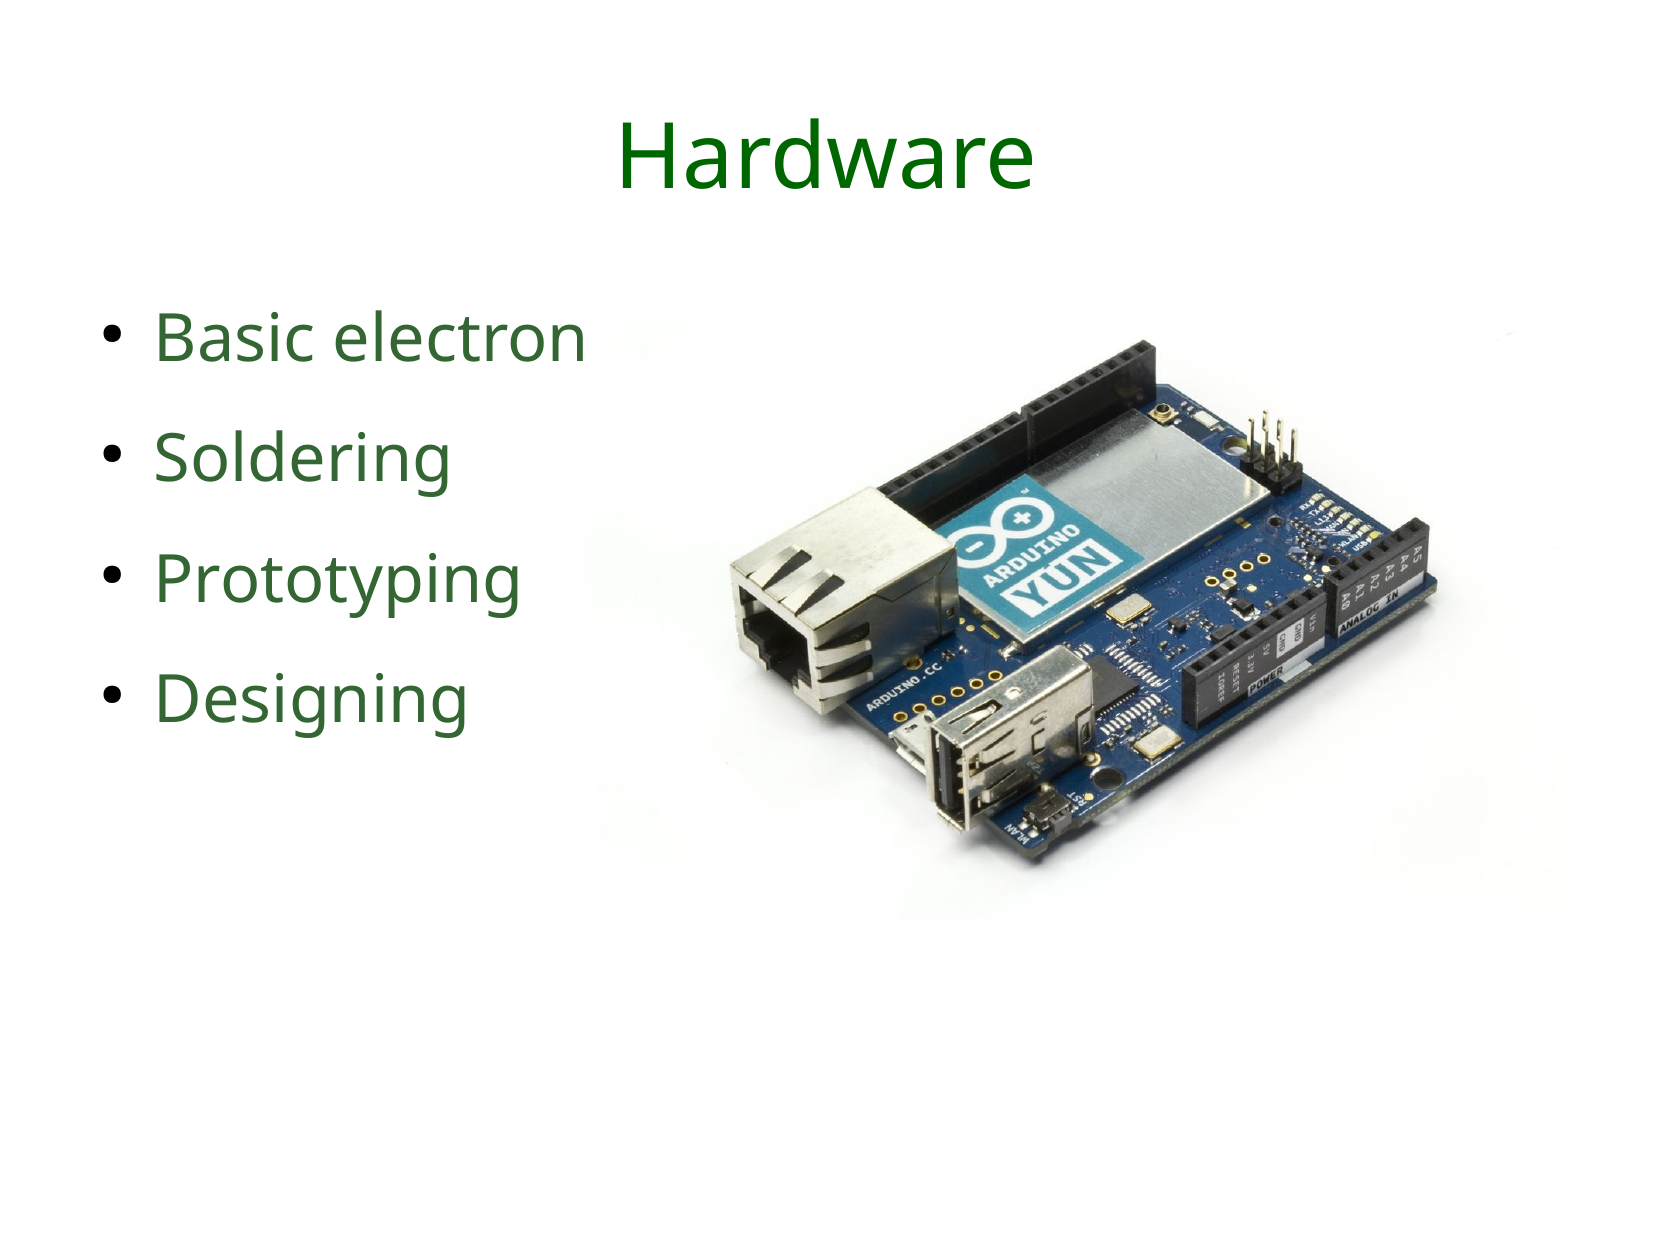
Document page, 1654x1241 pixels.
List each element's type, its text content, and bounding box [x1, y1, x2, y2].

list Basic electronics Soldering Prototyping Designing [82, 290, 1571, 1010]
picture [585, 260, 1576, 920]
title Hardware [82, 49, 1571, 257]
